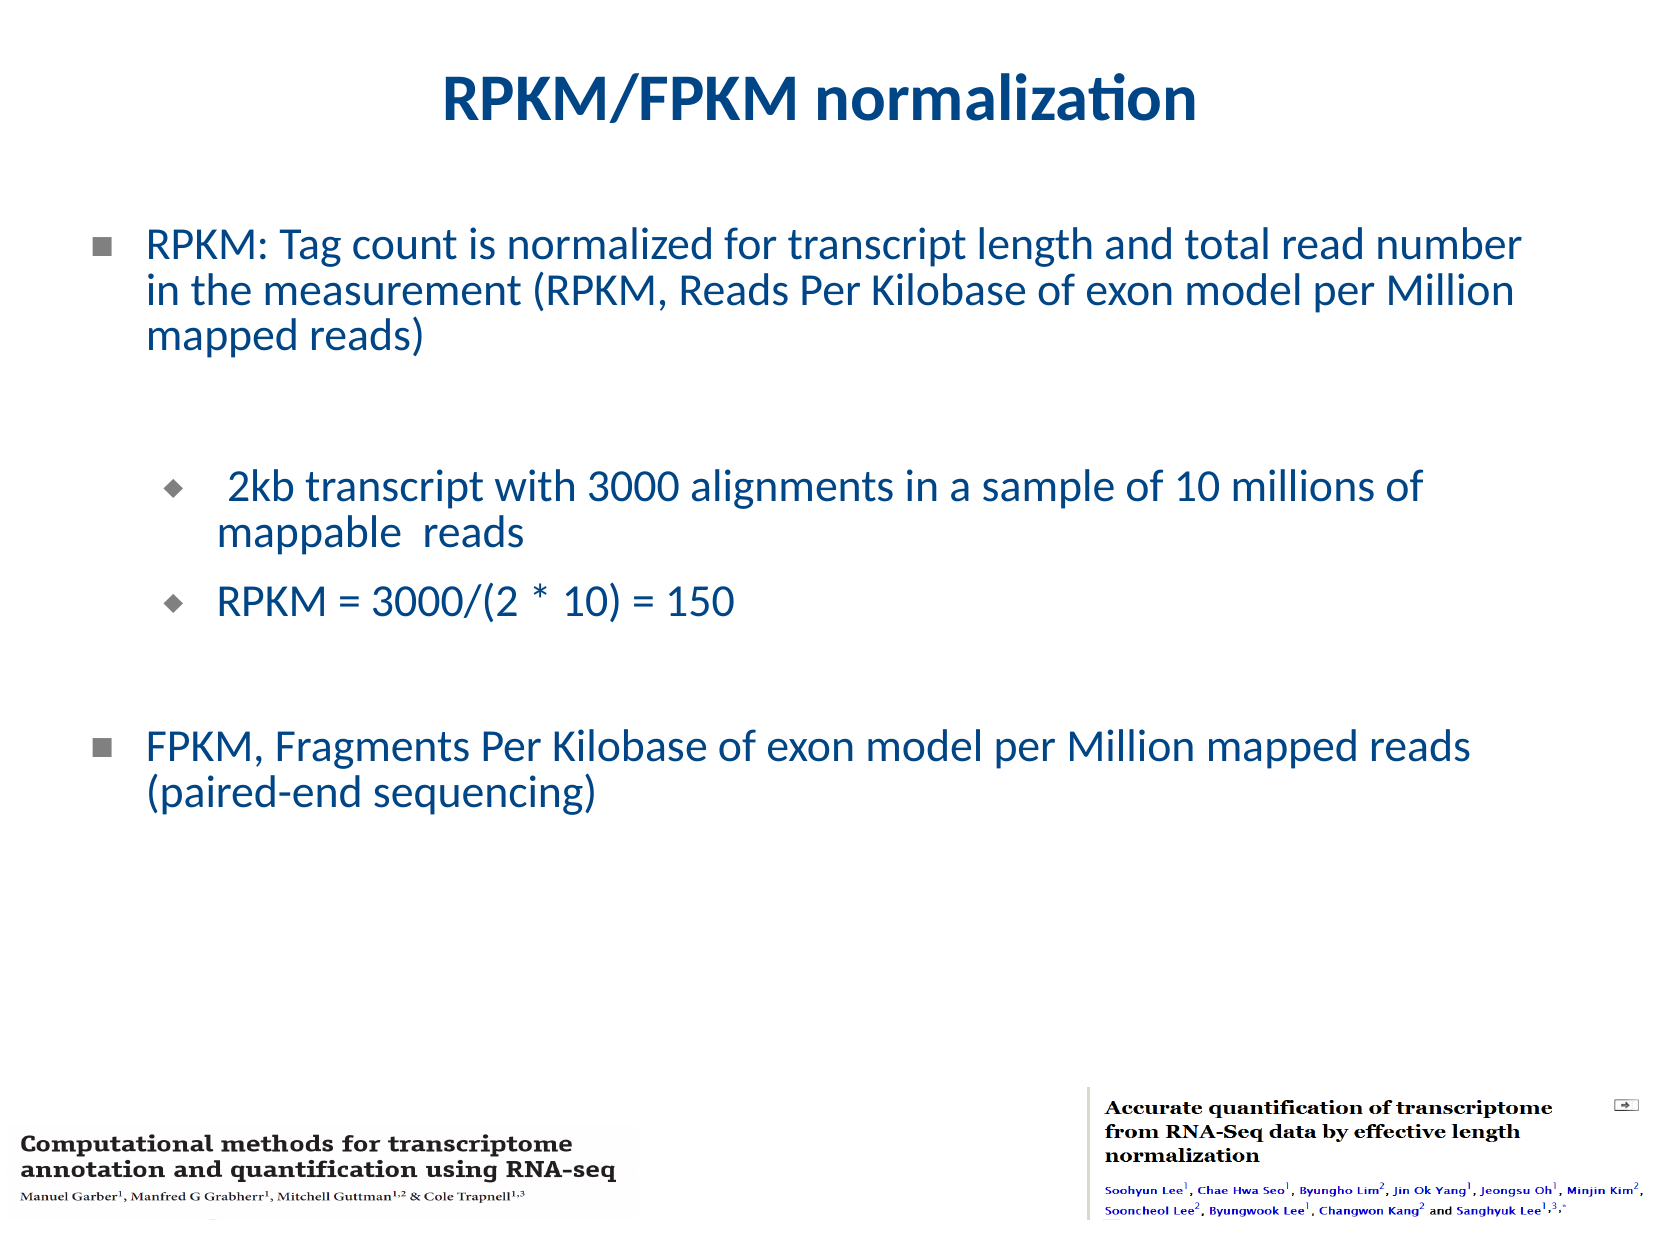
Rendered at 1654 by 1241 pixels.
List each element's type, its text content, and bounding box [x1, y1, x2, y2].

list RPKM: Tag count is normalized for transcript length and total read number in the measurement (RPKM, Reads Per Kilobase of exon model per Million mapped reads) 2kb transcript with 3000 alignments in a sample of 10 millions of mappable reads RPKM = 3000/(2 * 10) = 150 FPKM, Fragments Per Kilobase of exon model per Million mapped reads (paired-end sequencing) [75, 225, 1564, 1044]
title RPKM/FPKM normalization [76, 0, 1566, 208]
picture [6, 1124, 638, 1220]
picture [1087, 1087, 1651, 1220]
